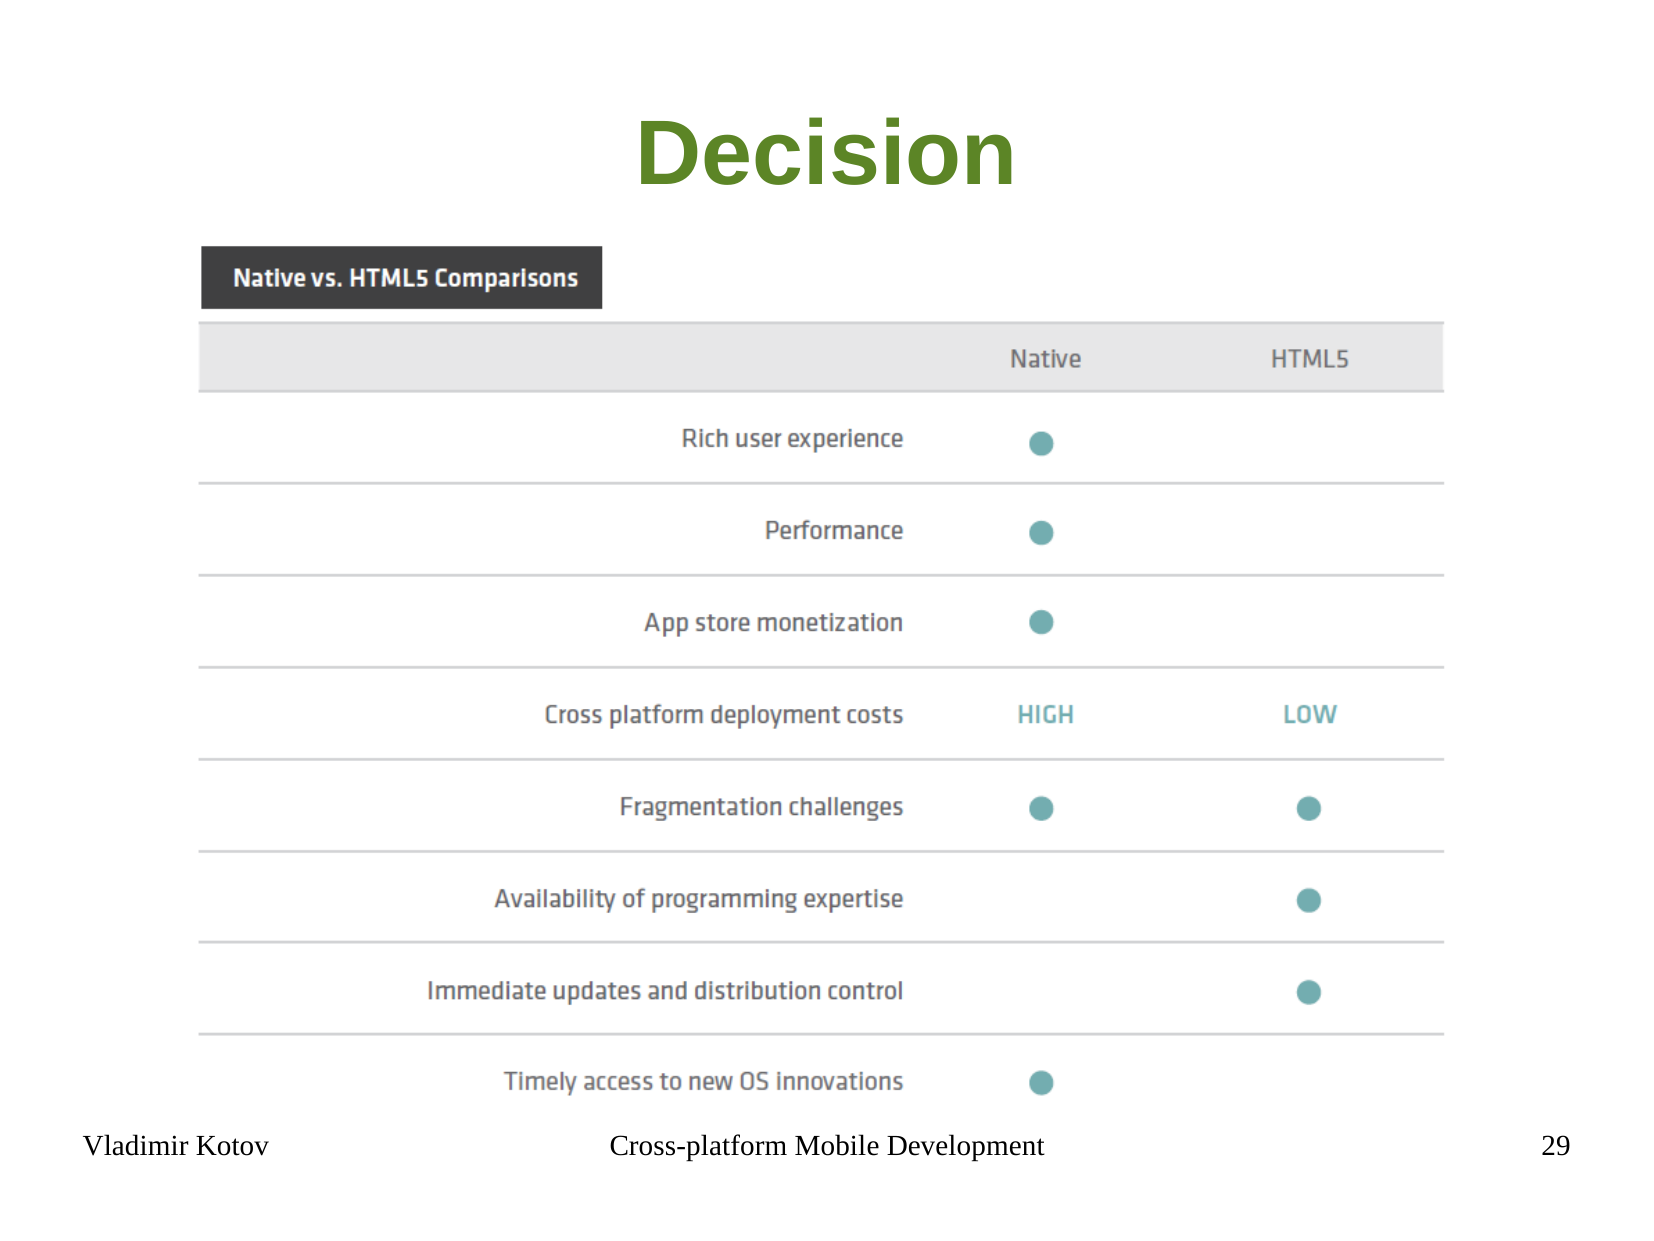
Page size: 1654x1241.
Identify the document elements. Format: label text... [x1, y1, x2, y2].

picture [196, 238, 1454, 1125]
title Decision [82, 49, 1571, 257]
